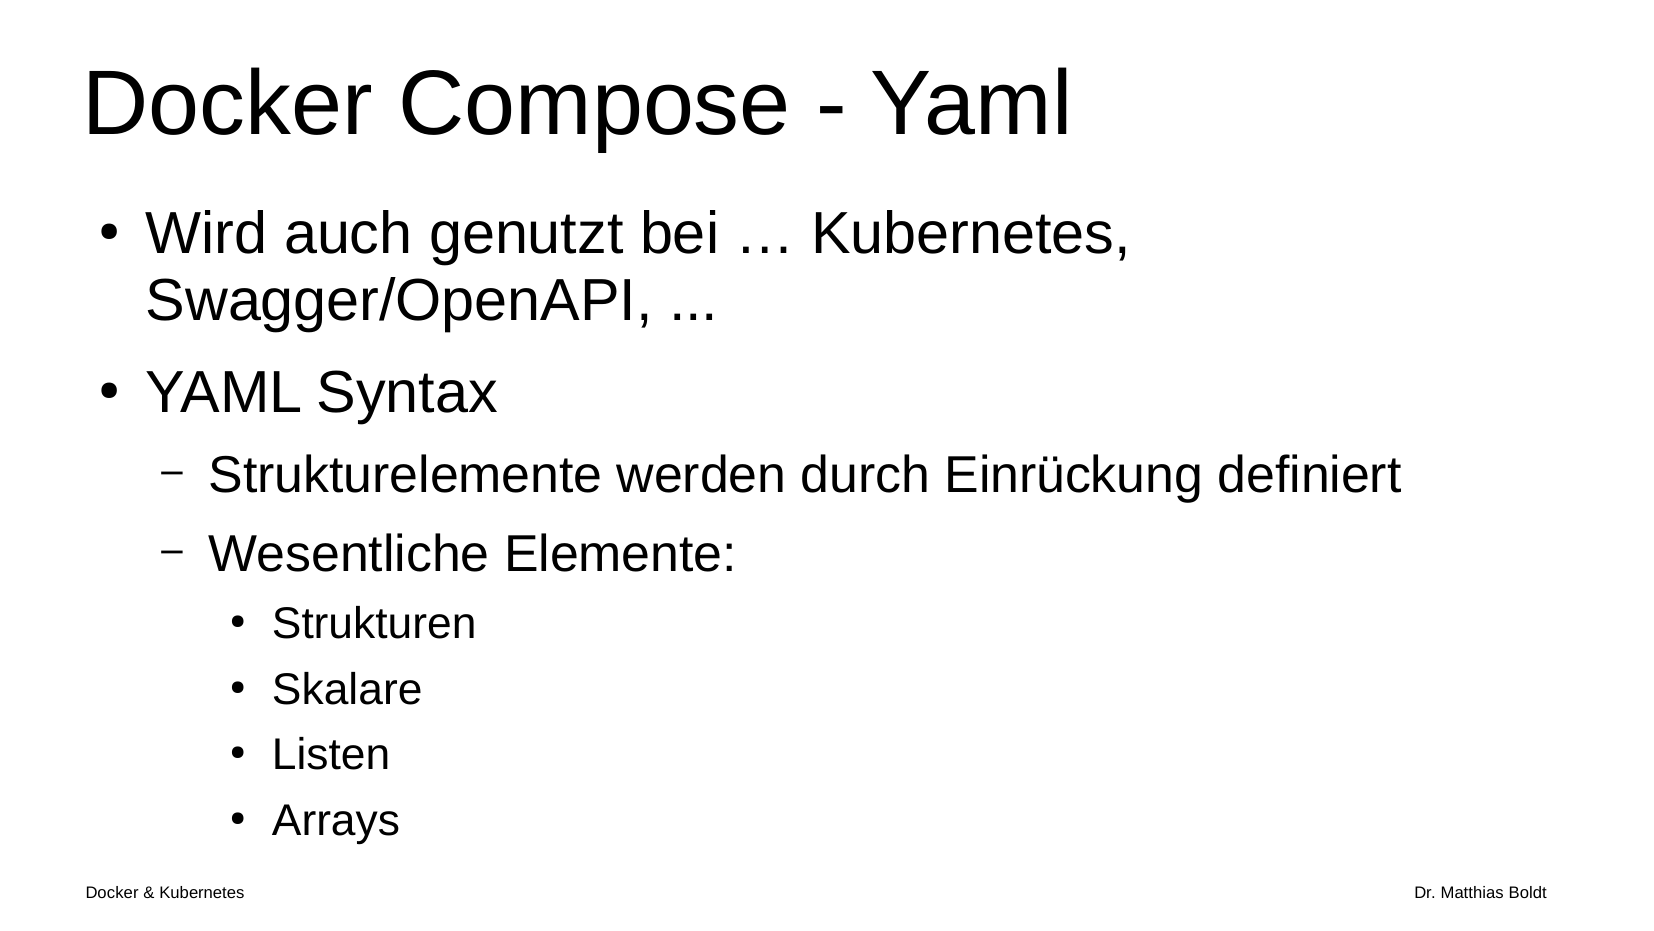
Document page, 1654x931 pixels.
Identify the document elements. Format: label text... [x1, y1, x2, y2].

title Docker Compose - Yaml [82, 25, 1571, 181]
list Wird auch genutzt bei … Kubernetes, Swagger/OpenAPI, ... YAML Syntax Strukturelemente werden durch Einrückung definiert Wesentliche Elemente: Strukturen Skalare Listen Arrays [82, 199, 1453, 851]
text_box Docker & Kubernetes Dr. Matthias Boldt [70, 875, 1563, 910]
